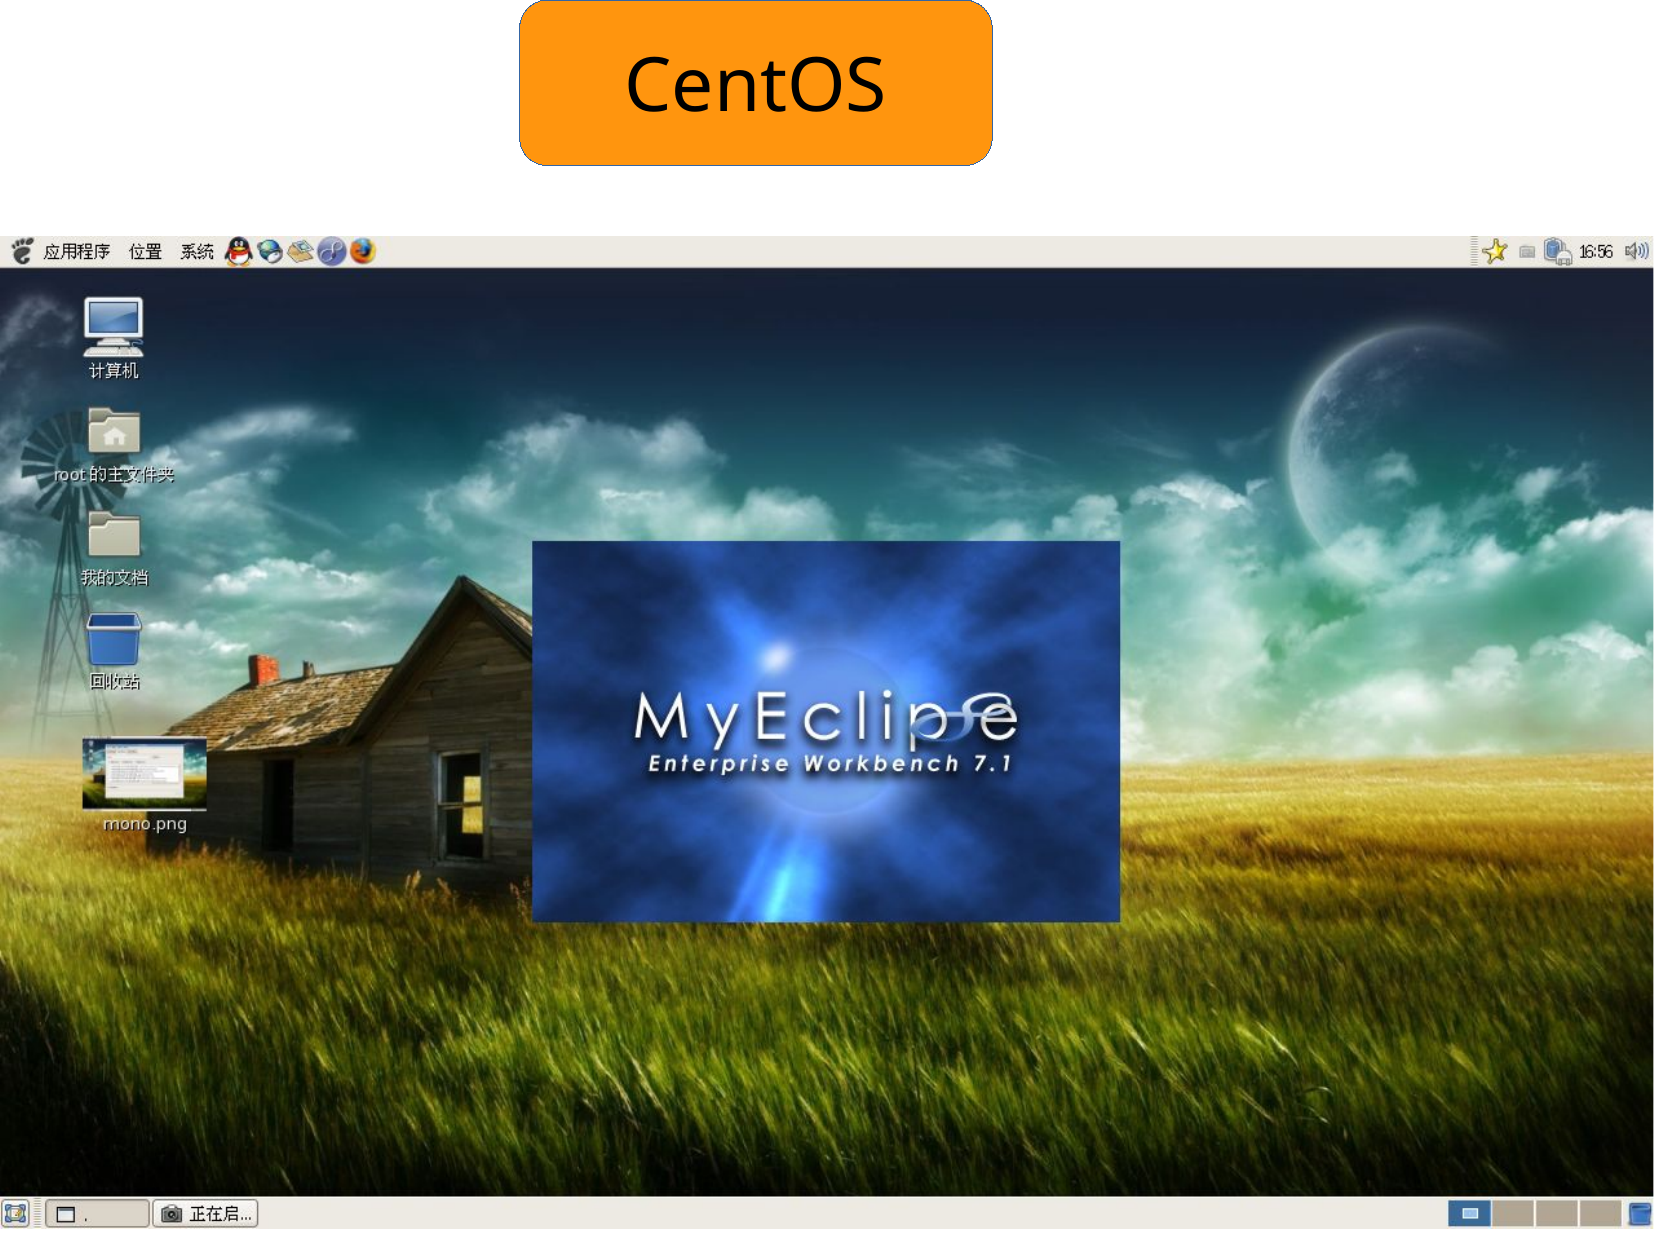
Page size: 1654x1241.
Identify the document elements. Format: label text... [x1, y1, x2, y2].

text_box CentOS [519, 0, 993, 166]
picture [0, 236, 1654, 1229]
